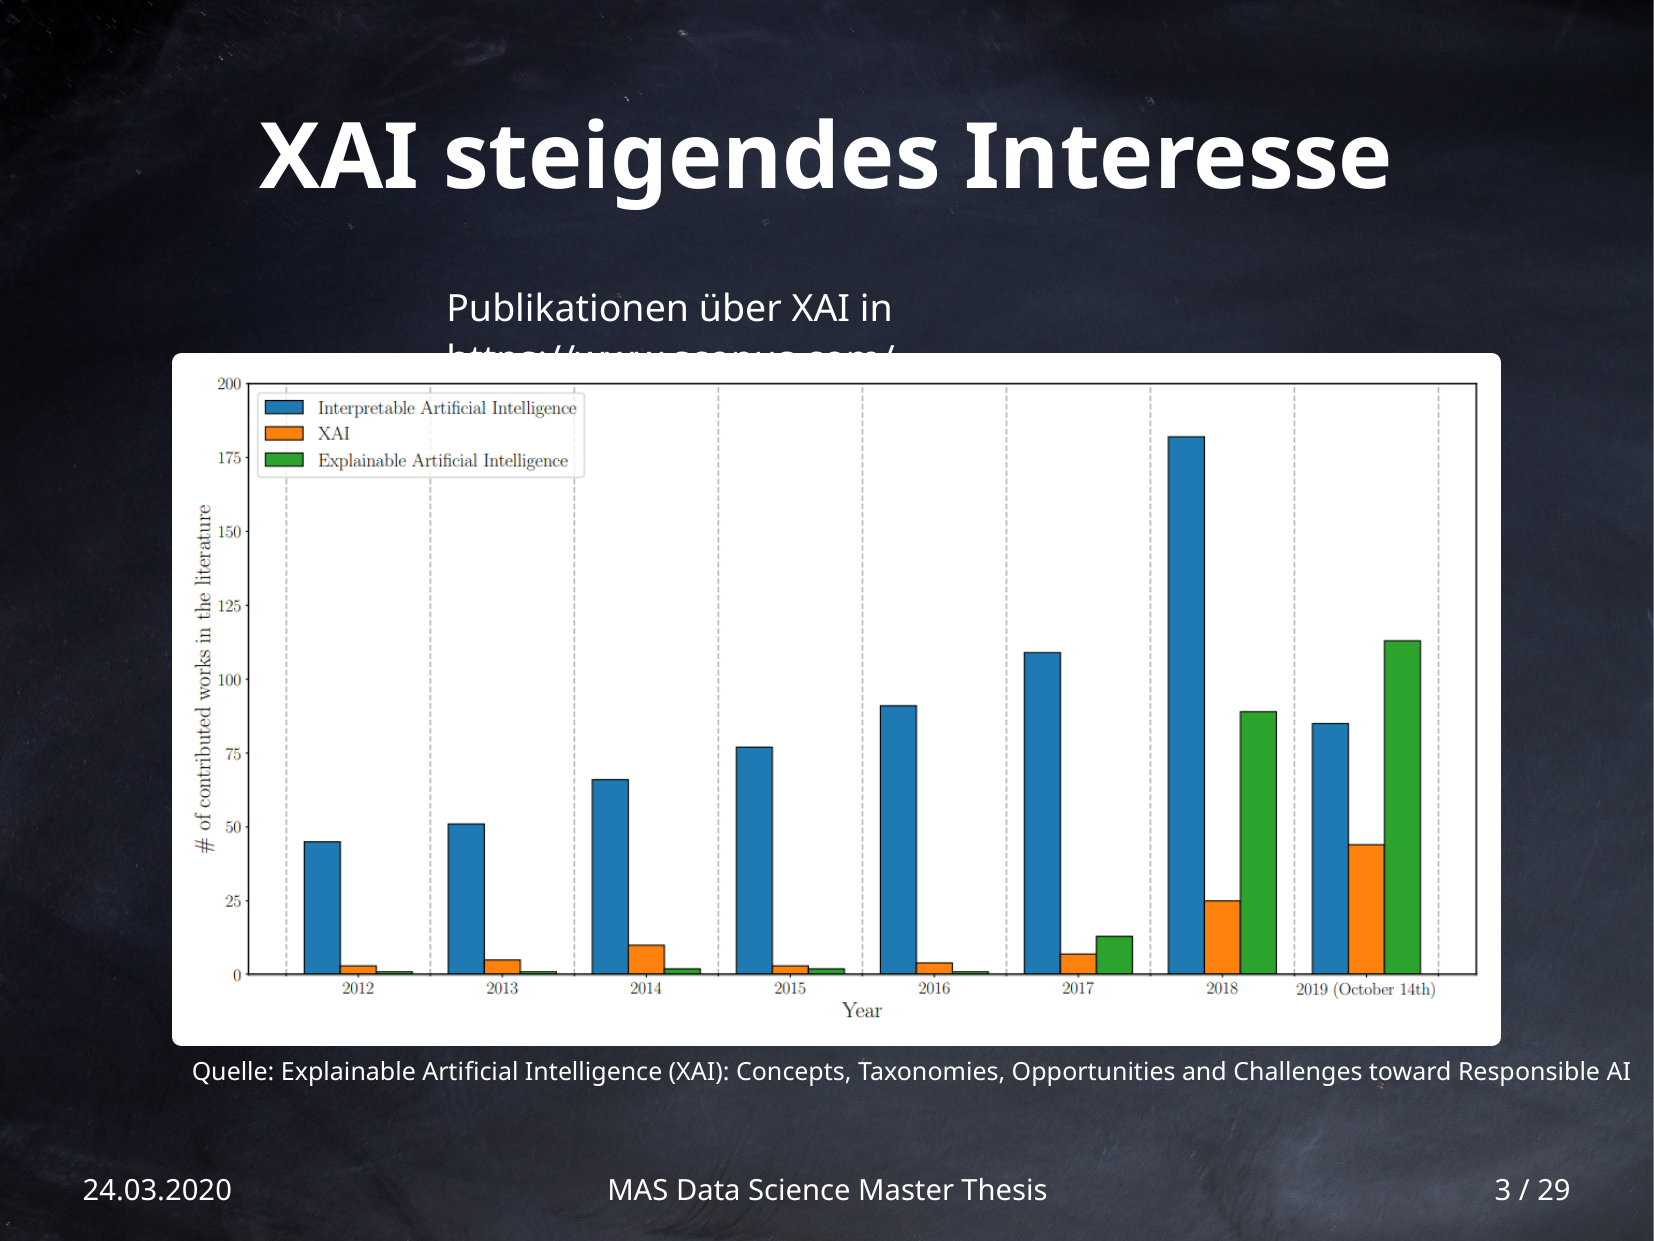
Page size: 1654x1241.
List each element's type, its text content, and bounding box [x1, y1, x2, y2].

picture [190, 371, 1483, 1028]
text_box Publikationen über XAI in https://www.scopus.com/ [431, 273, 1312, 345]
title XAI steigendes Interesse [82, 49, 1571, 257]
text_box Quelle: Explainable Artificial Intelligence (XAI): Concepts, Taxonomies, Opportunities and Challenges toward Responsible AI [177, 1045, 1654, 1136]
picture [558, 345, 571, 353]
picture [0, 0, 1654, 1241]
picture [452, 345, 557, 353]
picture [572, 345, 890, 353]
